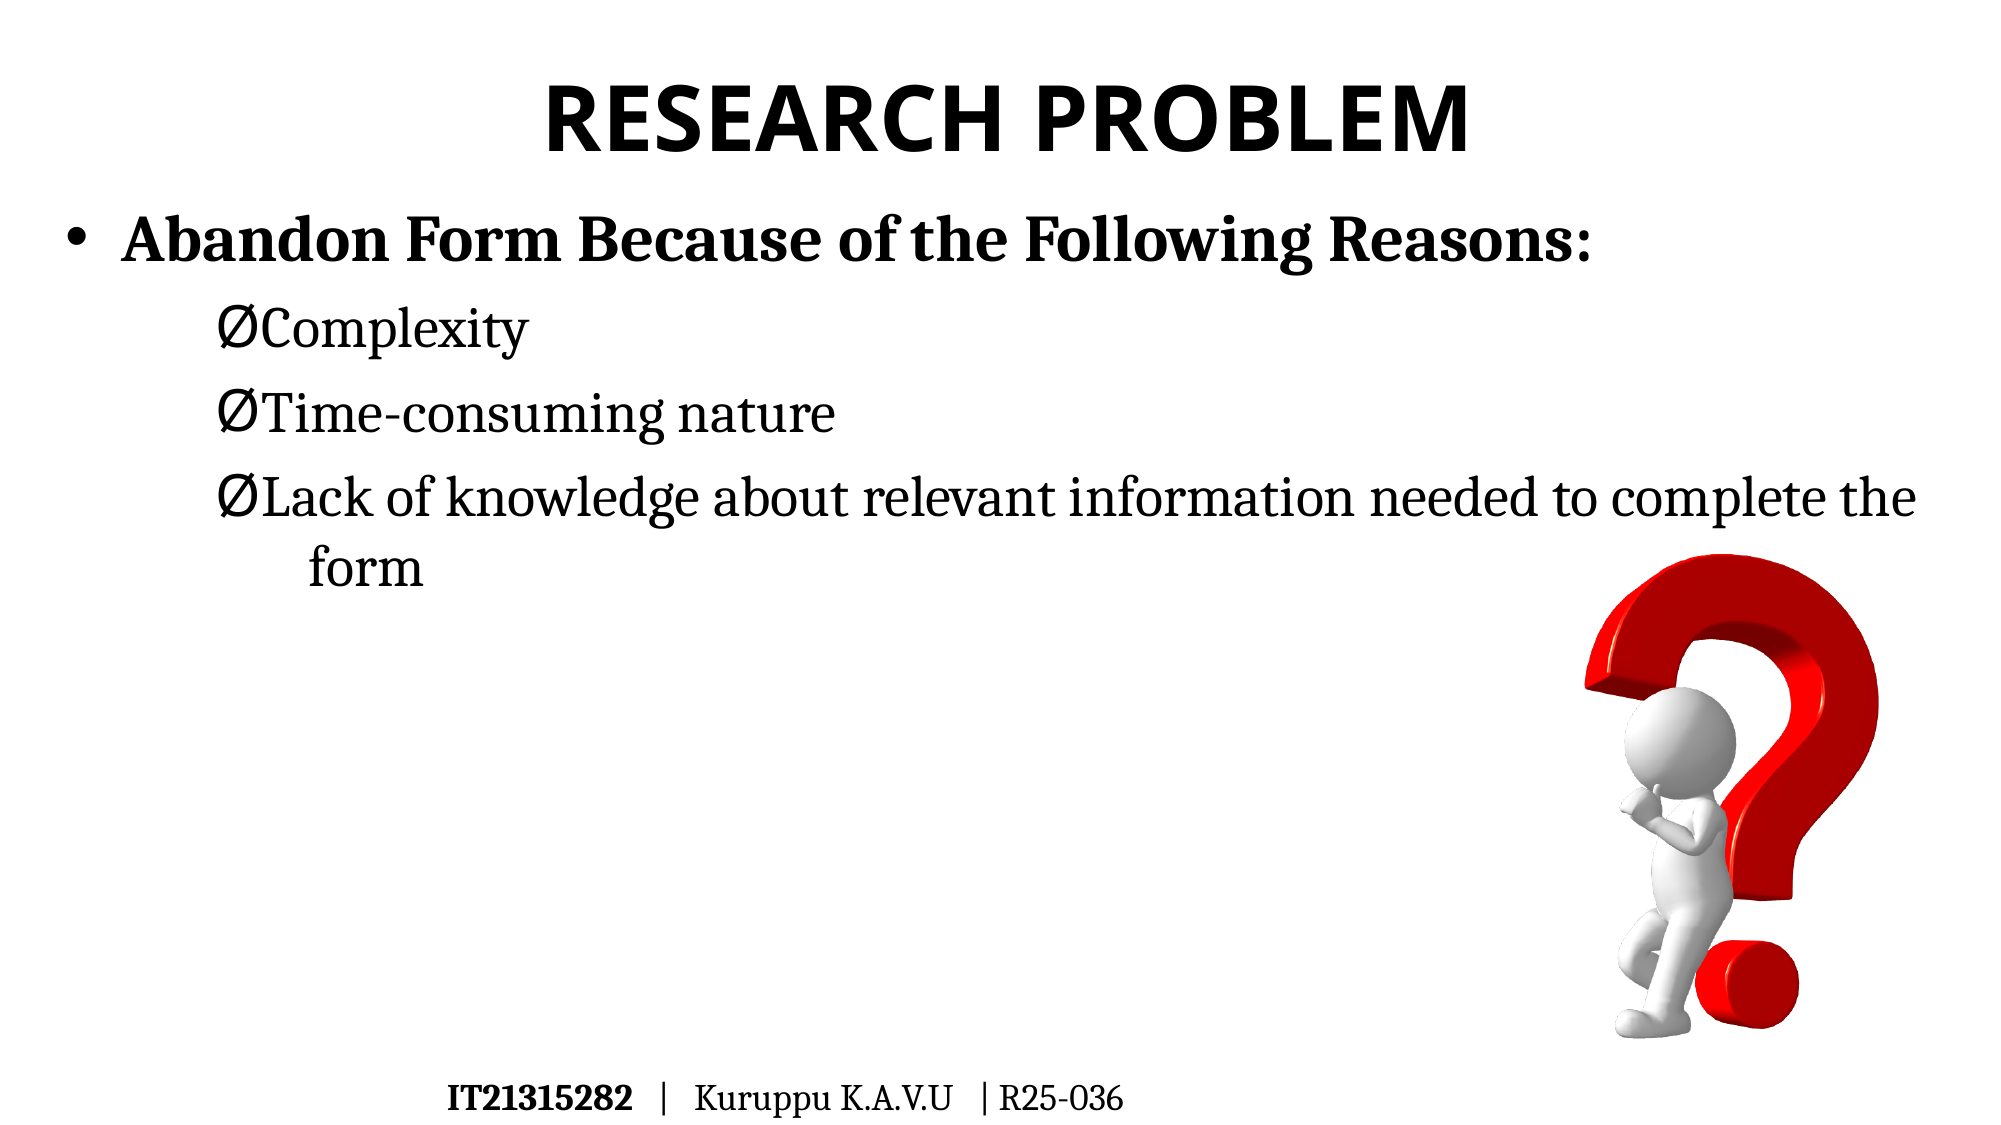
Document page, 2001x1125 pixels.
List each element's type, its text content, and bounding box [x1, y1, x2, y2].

text_box IT21315282 | Kuruppu K.A.V.U | R25-036 [432, 1065, 1550, 1125]
list Abandon Form Because of the Following Reasons: Complexity Time-consuming nature Lack of knowledge about relevant information needed to complete the form [50, 187, 1967, 1038]
picture [1466, 545, 1967, 1046]
title RESEARCH PROBLEM [50, 50, 1967, 180]
